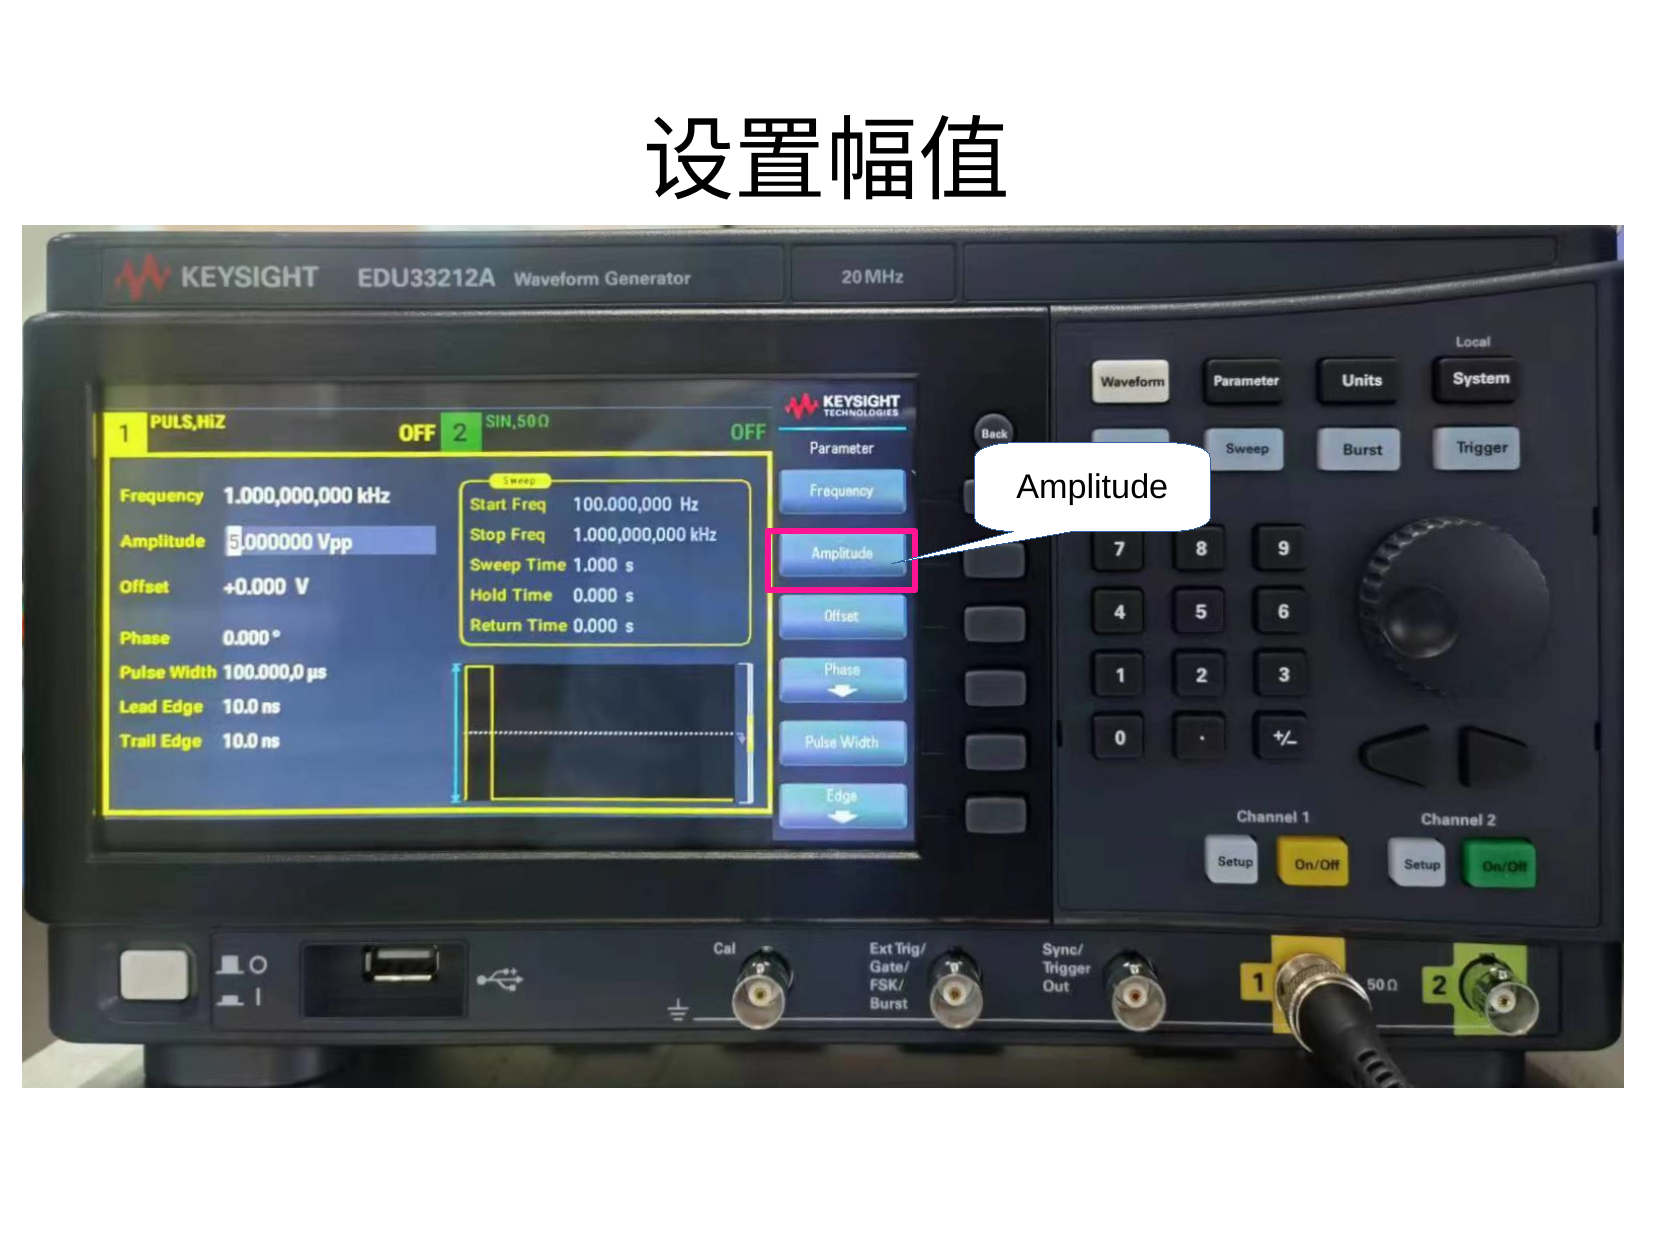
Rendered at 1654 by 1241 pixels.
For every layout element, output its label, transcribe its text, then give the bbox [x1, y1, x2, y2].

text_box Amplitude [891, 442, 1211, 564]
picture [22, 225, 1624, 1088]
title 设置幅值 [82, 50, 1571, 225]
